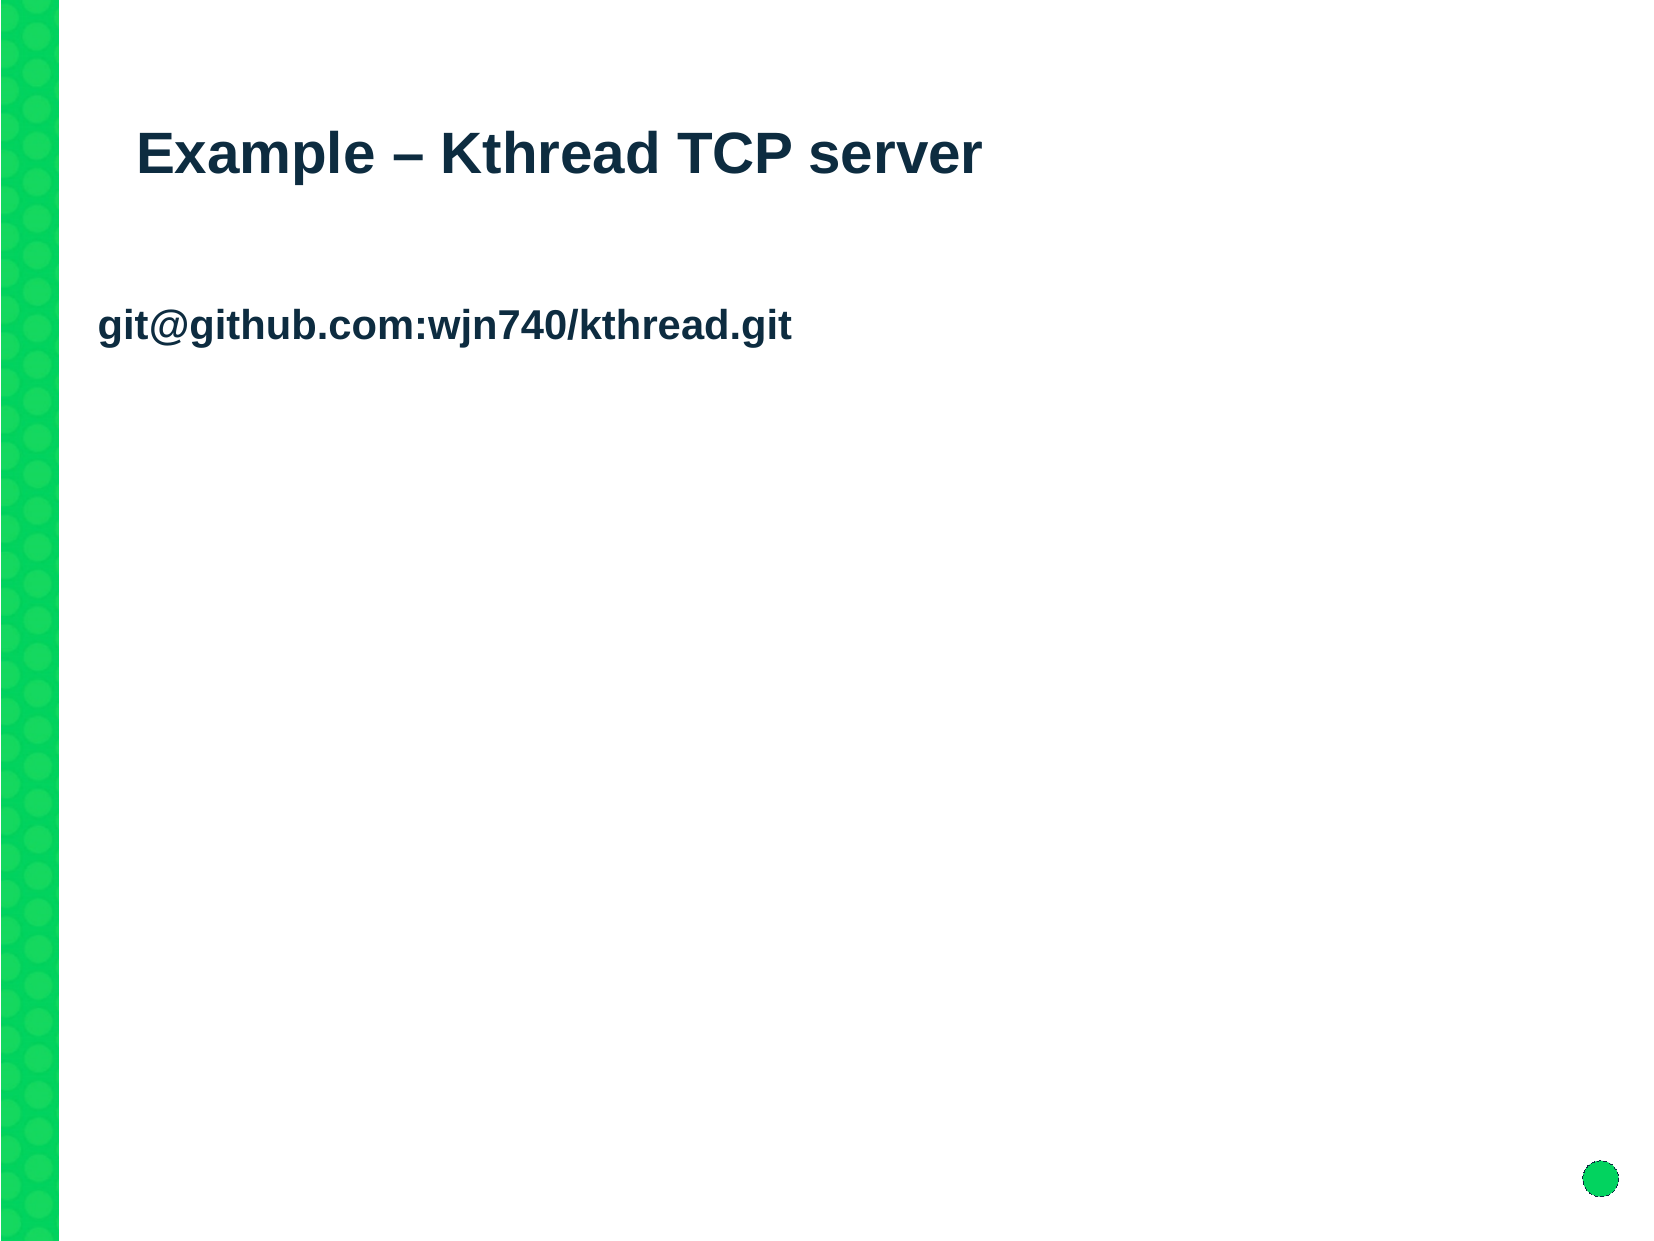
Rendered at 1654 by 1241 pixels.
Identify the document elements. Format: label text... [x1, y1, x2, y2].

picture [1, 0, 59, 1241]
list git@github.com:wjn740/kthread.git [82, 290, 1571, 1010]
title Example – Kthread TCP server [121, 49, 1531, 257]
